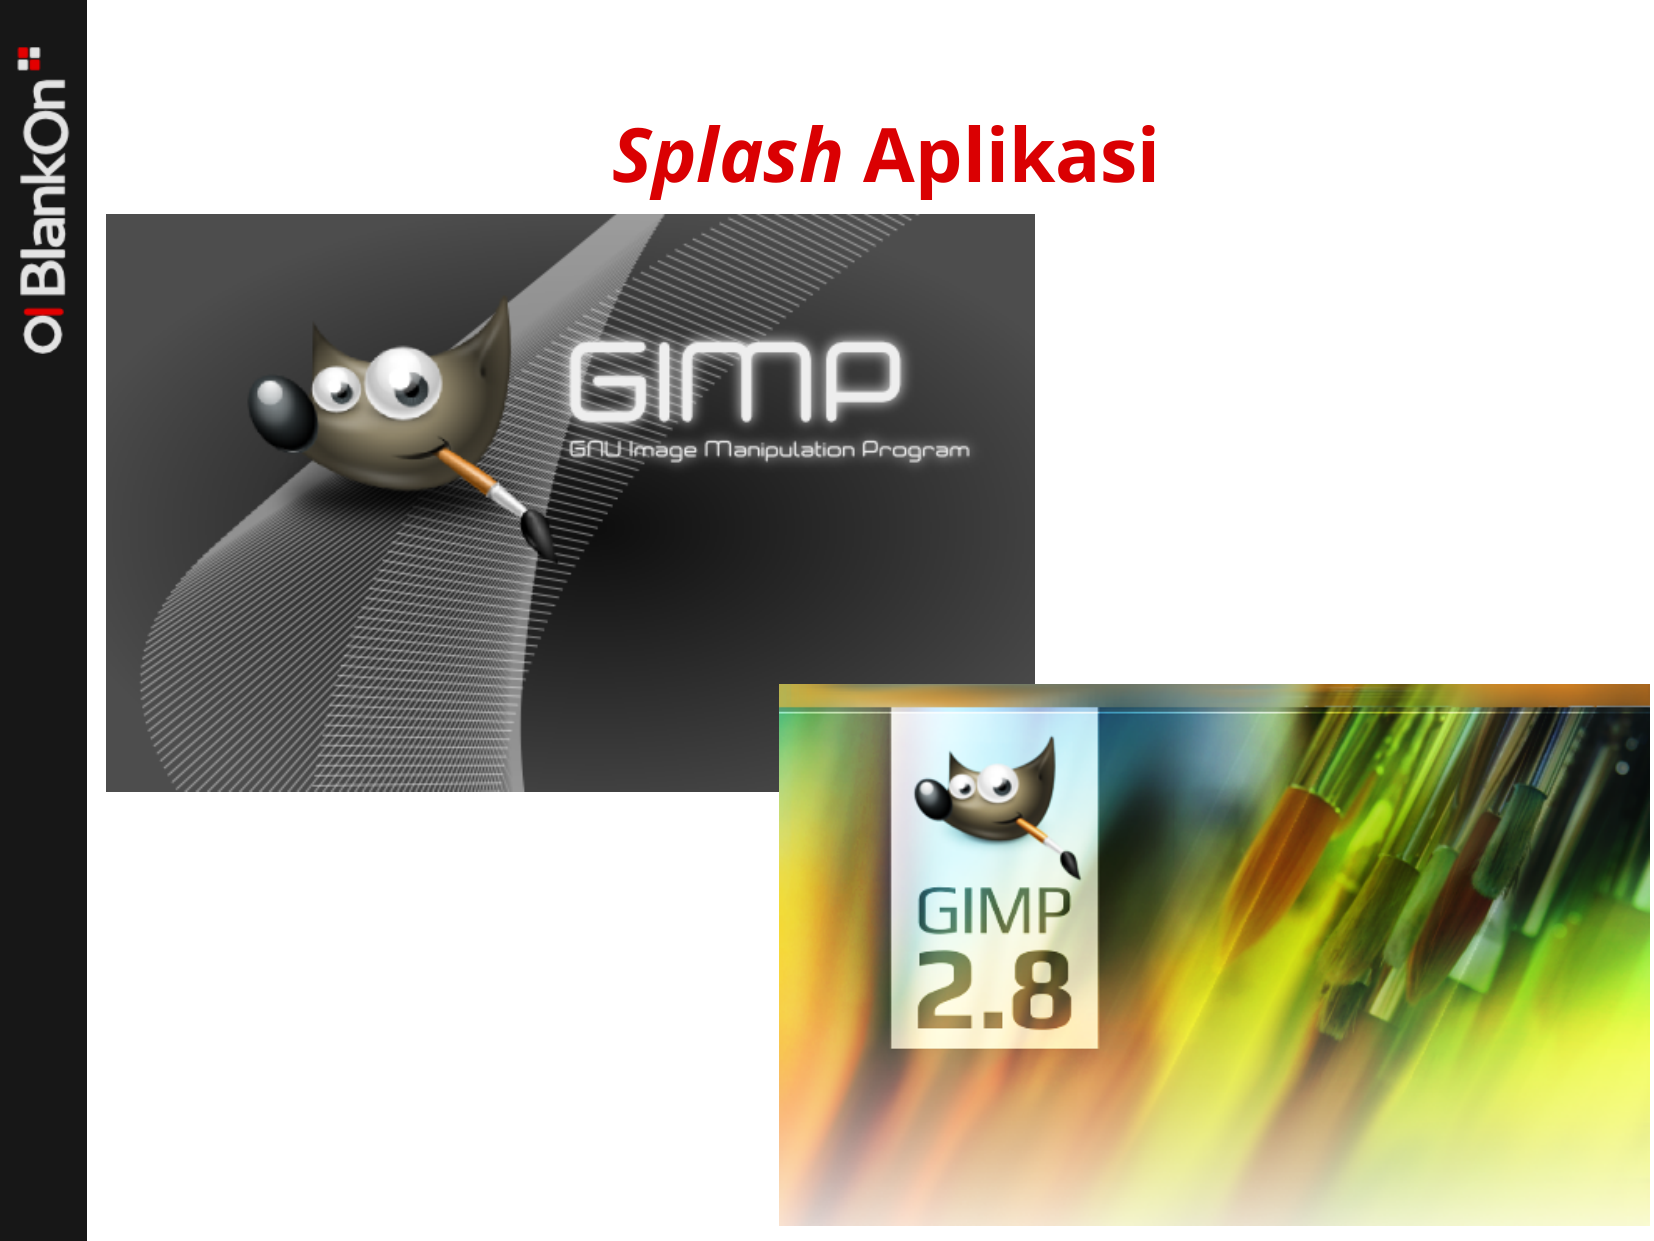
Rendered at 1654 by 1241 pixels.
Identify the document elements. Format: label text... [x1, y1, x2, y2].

picture [0, 0, 87, 1241]
picture [106, 214, 1650, 1226]
title Splash Aplikasi [124, 49, 1613, 257]
